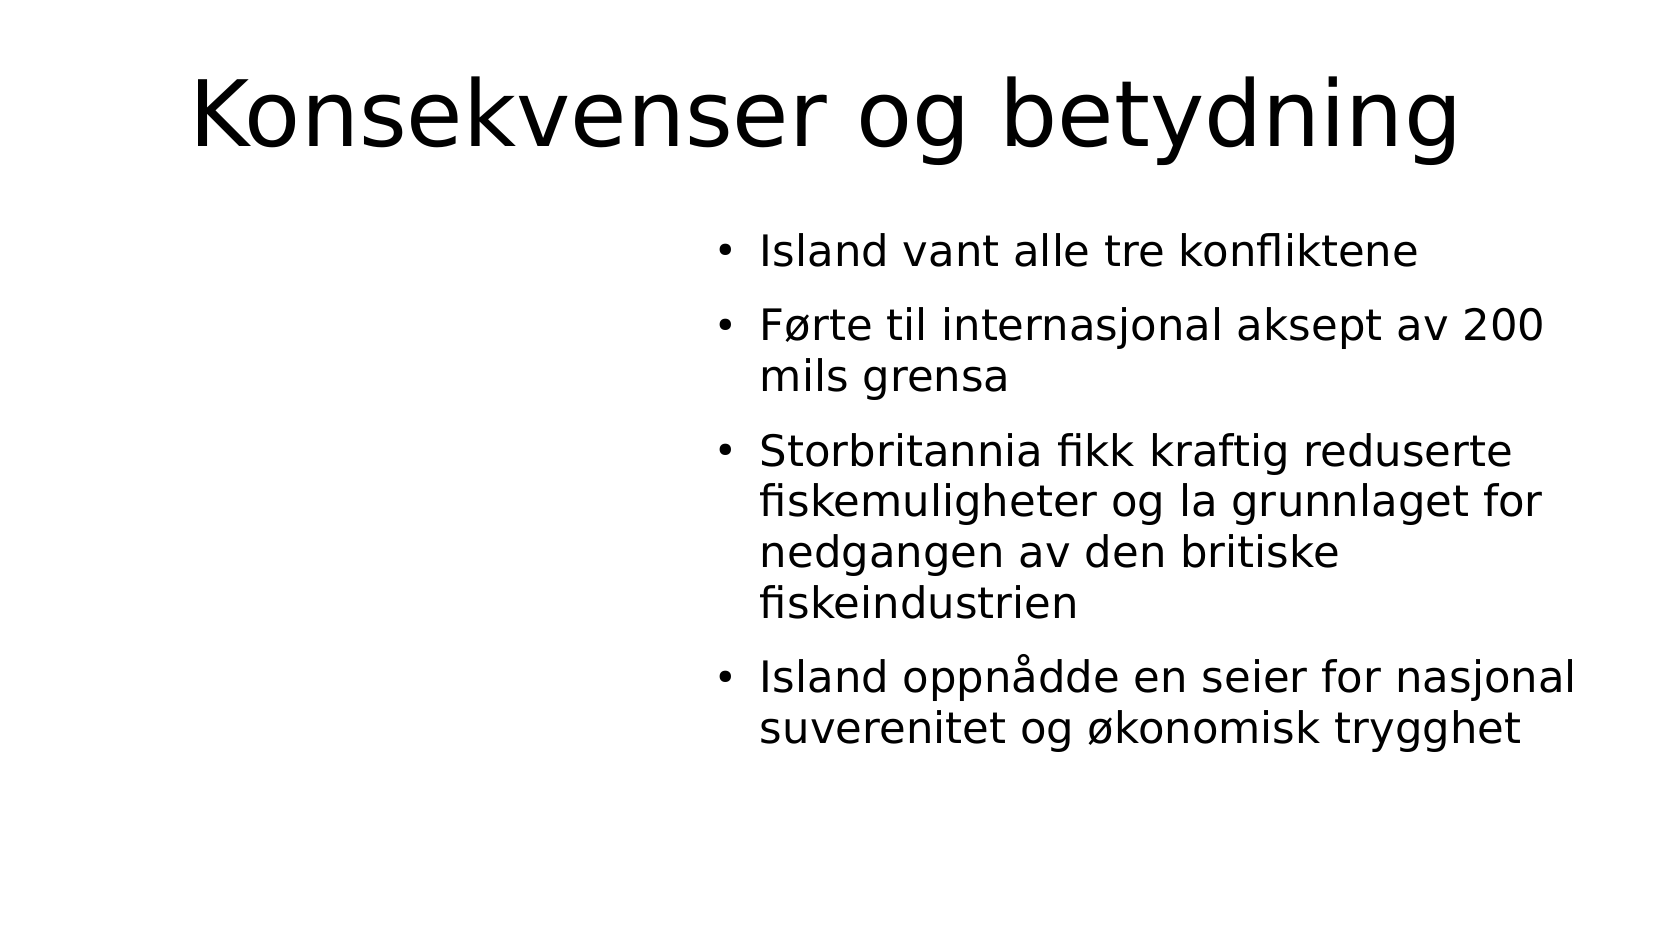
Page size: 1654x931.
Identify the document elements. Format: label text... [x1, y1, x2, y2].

title Konsekvenser og betydning [82, 37, 1571, 193]
list Island vant alle tre konfliktene Førte til internasjonal aksept av 200 mils grensa Storbritannia fikk kraftig reduserte fiskemuligheter og la grunnlaget for nedgangen av den britiske fiskeindustrien Island oppnådde en seier for nasjonal suverenitet og økonomisk trygghet [703, 225, 1602, 766]
